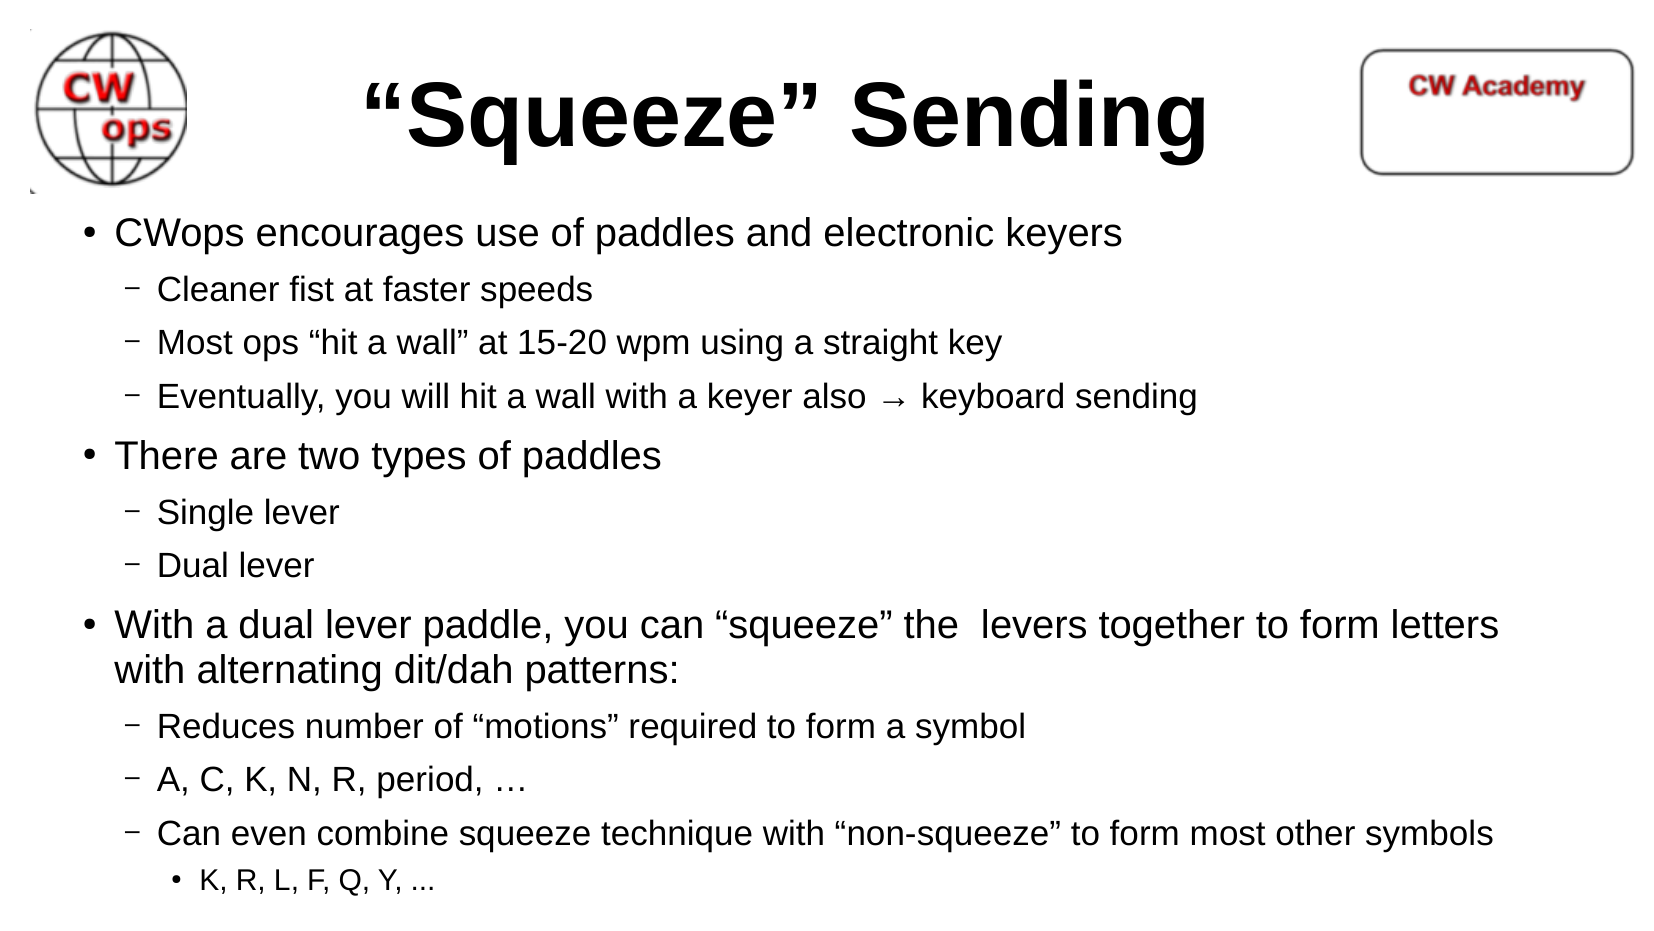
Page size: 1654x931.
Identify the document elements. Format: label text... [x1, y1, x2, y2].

list CWops encourages use of paddles and electronic keyers Cleaner fist at faster speeds Most ops “hit a wall” at 15-20 wpm using a straight key Eventually, you will hit a wall with a keyer also → keyboard sending There are two types of paddles Single lever Dual lever With a dual lever paddle, you can “squeeze” the levers together to form letters with alternating dit/dah patterns: Reduces number of “motions” required to form a symbol A, C, K, N, R, period, … Can even combine squeeze technique with “non-squeeze” to form most other symbols K, R, L, F, Q, Y, ... [71, 210, 1561, 901]
picture [30, 29, 187, 194]
picture [1531, 37, 1640, 186]
title “Squeeze” Sending [41, 37, 1531, 193]
